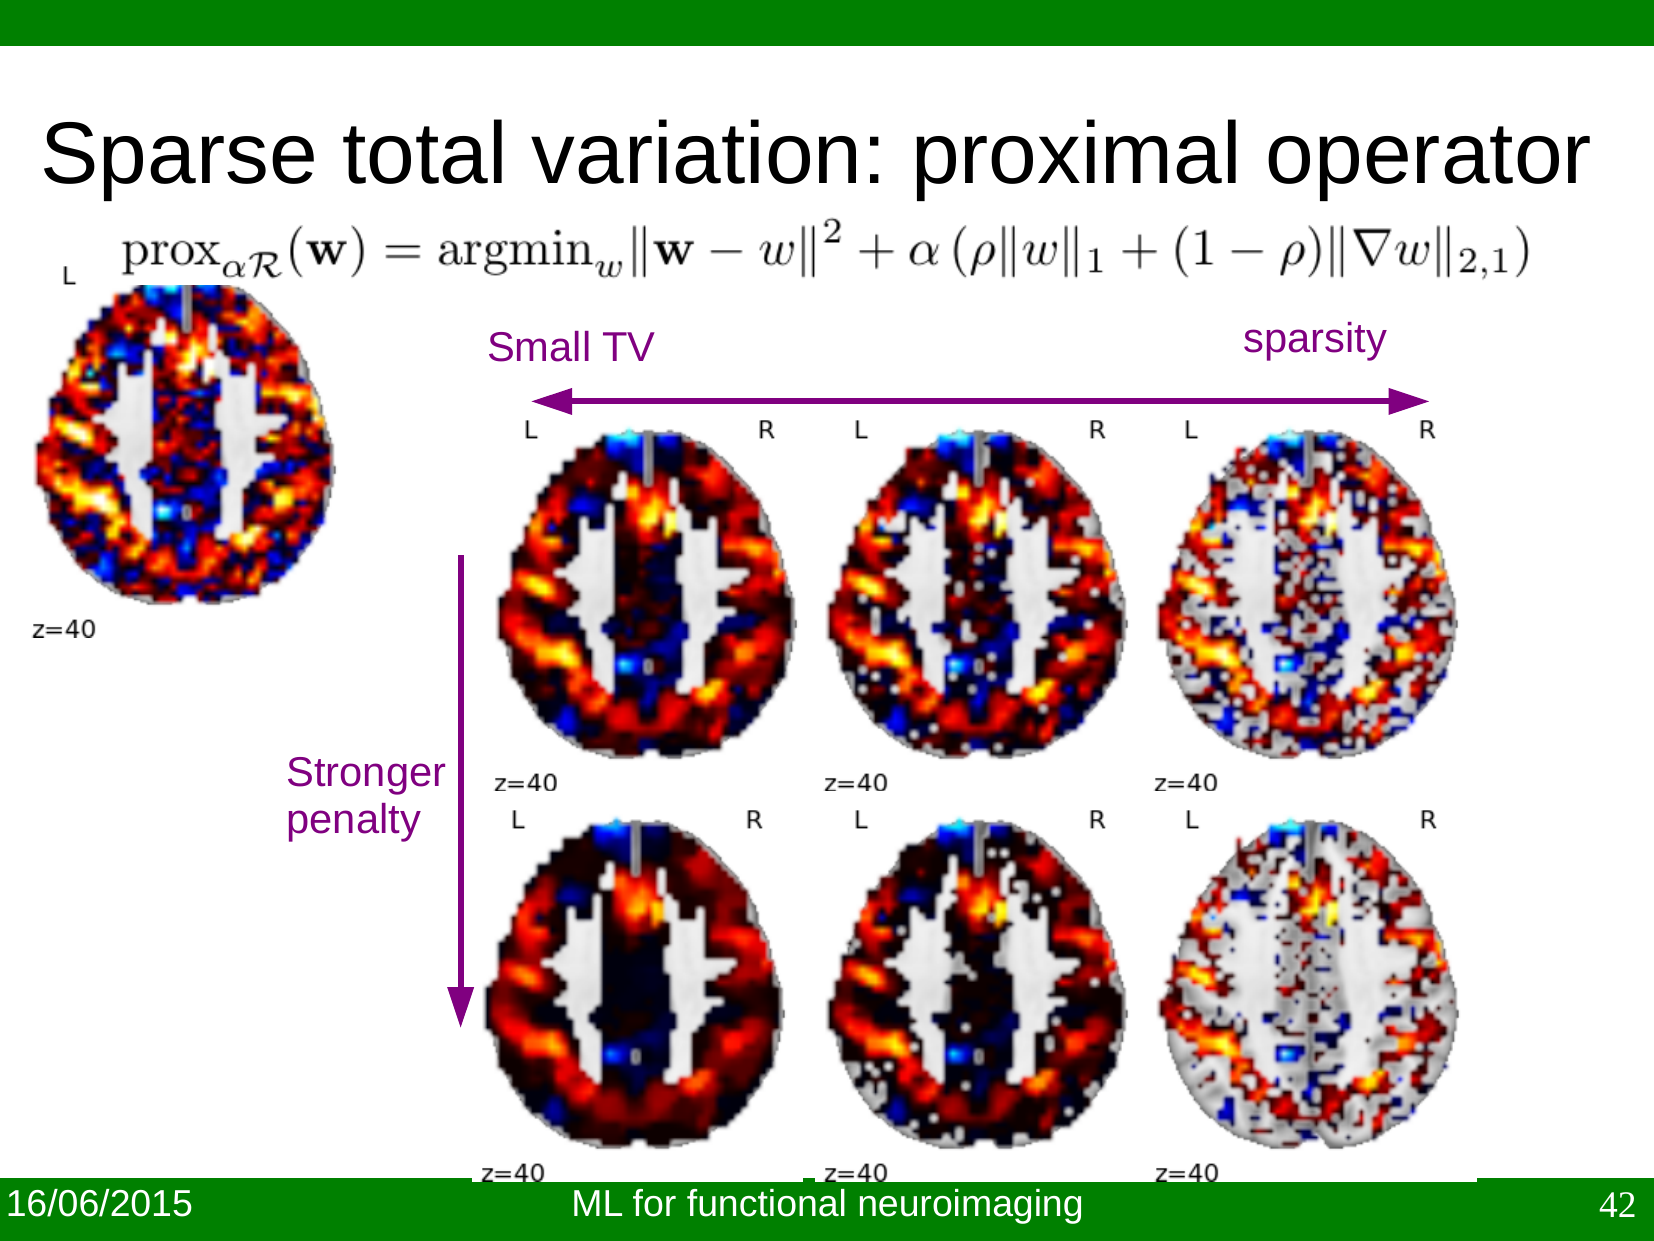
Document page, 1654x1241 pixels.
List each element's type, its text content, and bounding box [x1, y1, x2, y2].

text_box Small TV [472, 316, 674, 379]
text_box sparsity [1228, 307, 1430, 369]
text_box Stronger penalty [271, 741, 473, 851]
picture [472, 401, 1477, 1182]
title Sparse total variation: proximal operator [0, 49, 1636, 257]
picture [23, 213, 1531, 638]
